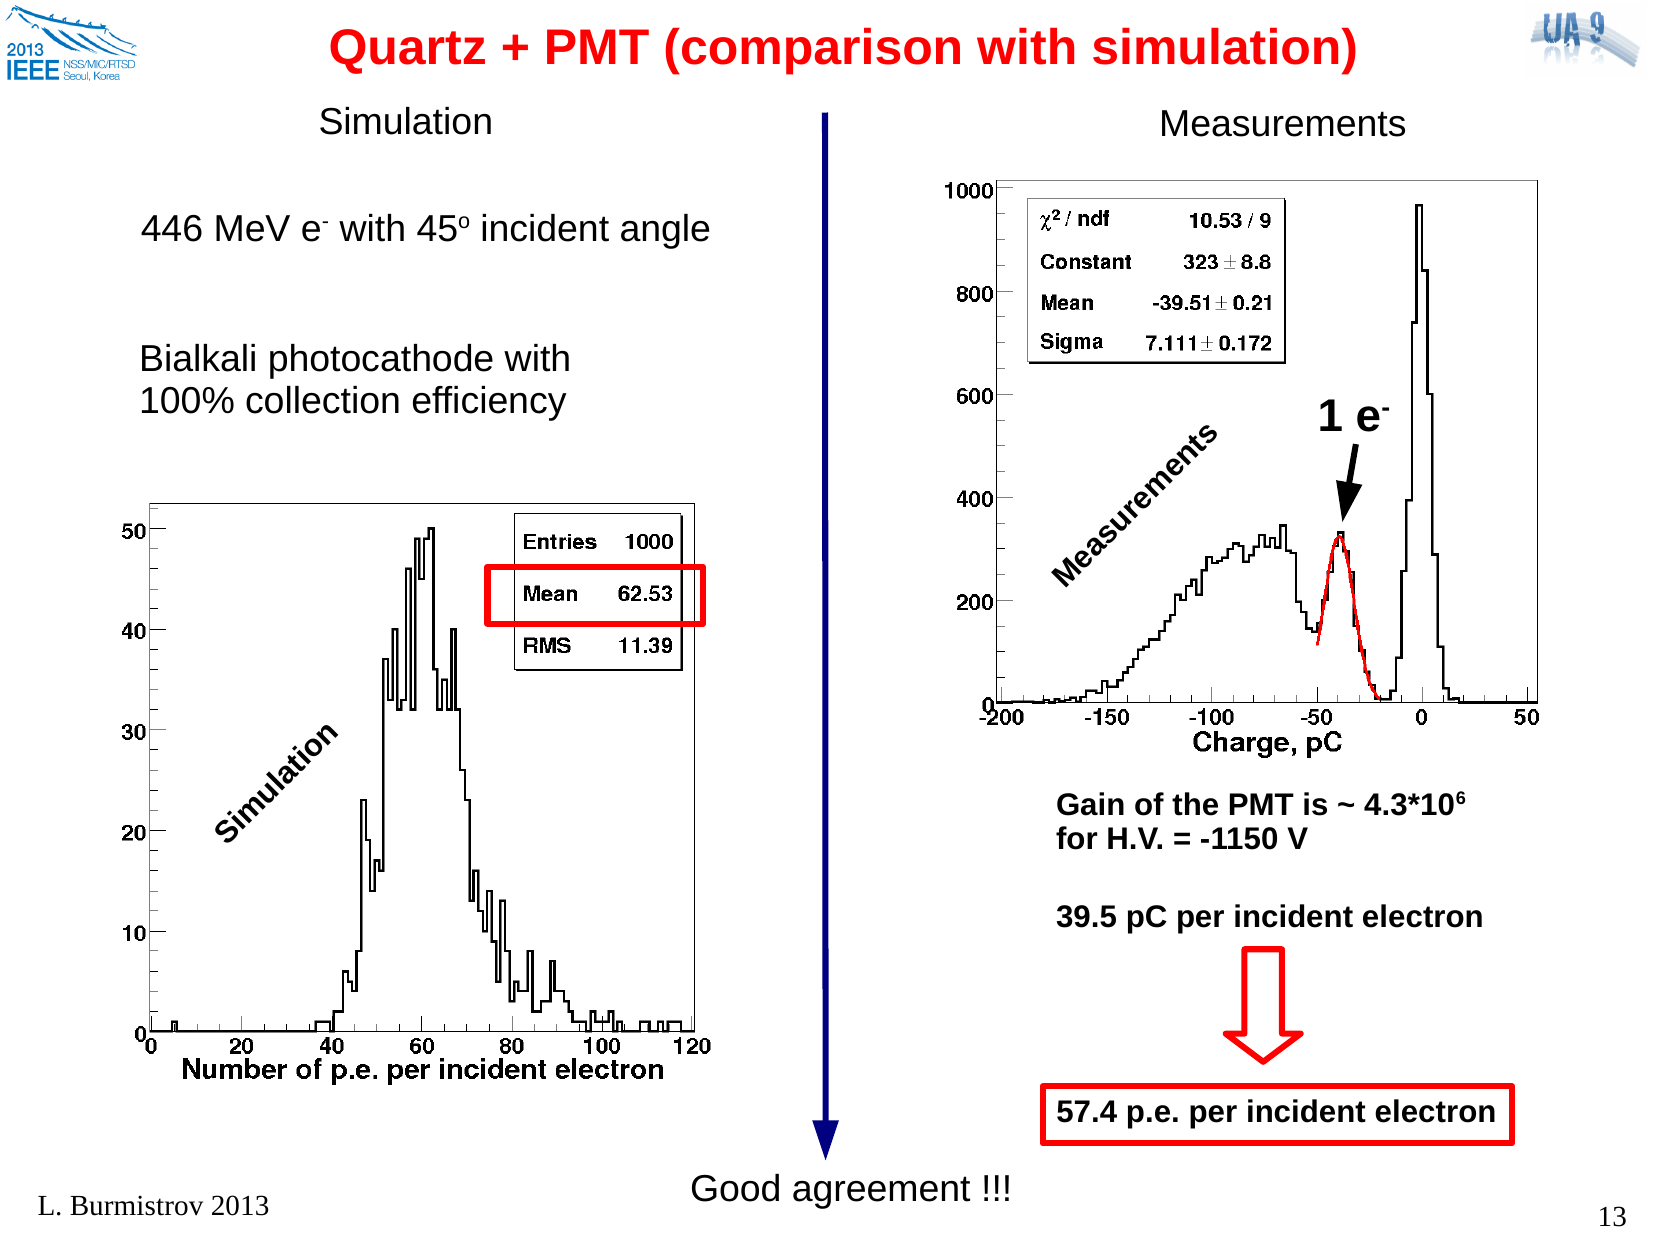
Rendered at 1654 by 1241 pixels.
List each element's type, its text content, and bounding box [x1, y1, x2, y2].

picture [935, 162, 1555, 763]
text_box Simulation [191, 695, 363, 867]
picture [5, 5, 137, 81]
text_box 39.5 pC per incident electron [1041, 891, 1526, 942]
text_box Simulation [303, 93, 529, 151]
text_box 1 e- [1302, 383, 1416, 450]
text_box Quartz + PMT (comparison with simulation) [300, 11, 1388, 83]
text_box Bialkali photocathode with 100% collection efficiency [124, 329, 598, 429]
text_box Gain of the PMT is ~ 4.3*106 for H.V. = -1150 V [1041, 779, 1495, 864]
text_box 57.4 p.e. per incident electron [1046, 1089, 1509, 1137]
picture [102, 490, 721, 1091]
text_box Measurements [1029, 393, 1245, 610]
picture [1525, 2, 1646, 79]
text_box Good agreement !!! [675, 1160, 1043, 1218]
text_box Measurements [1132, 94, 1433, 152]
text_box 446 MeV e- with 45o incident angle [126, 199, 727, 257]
